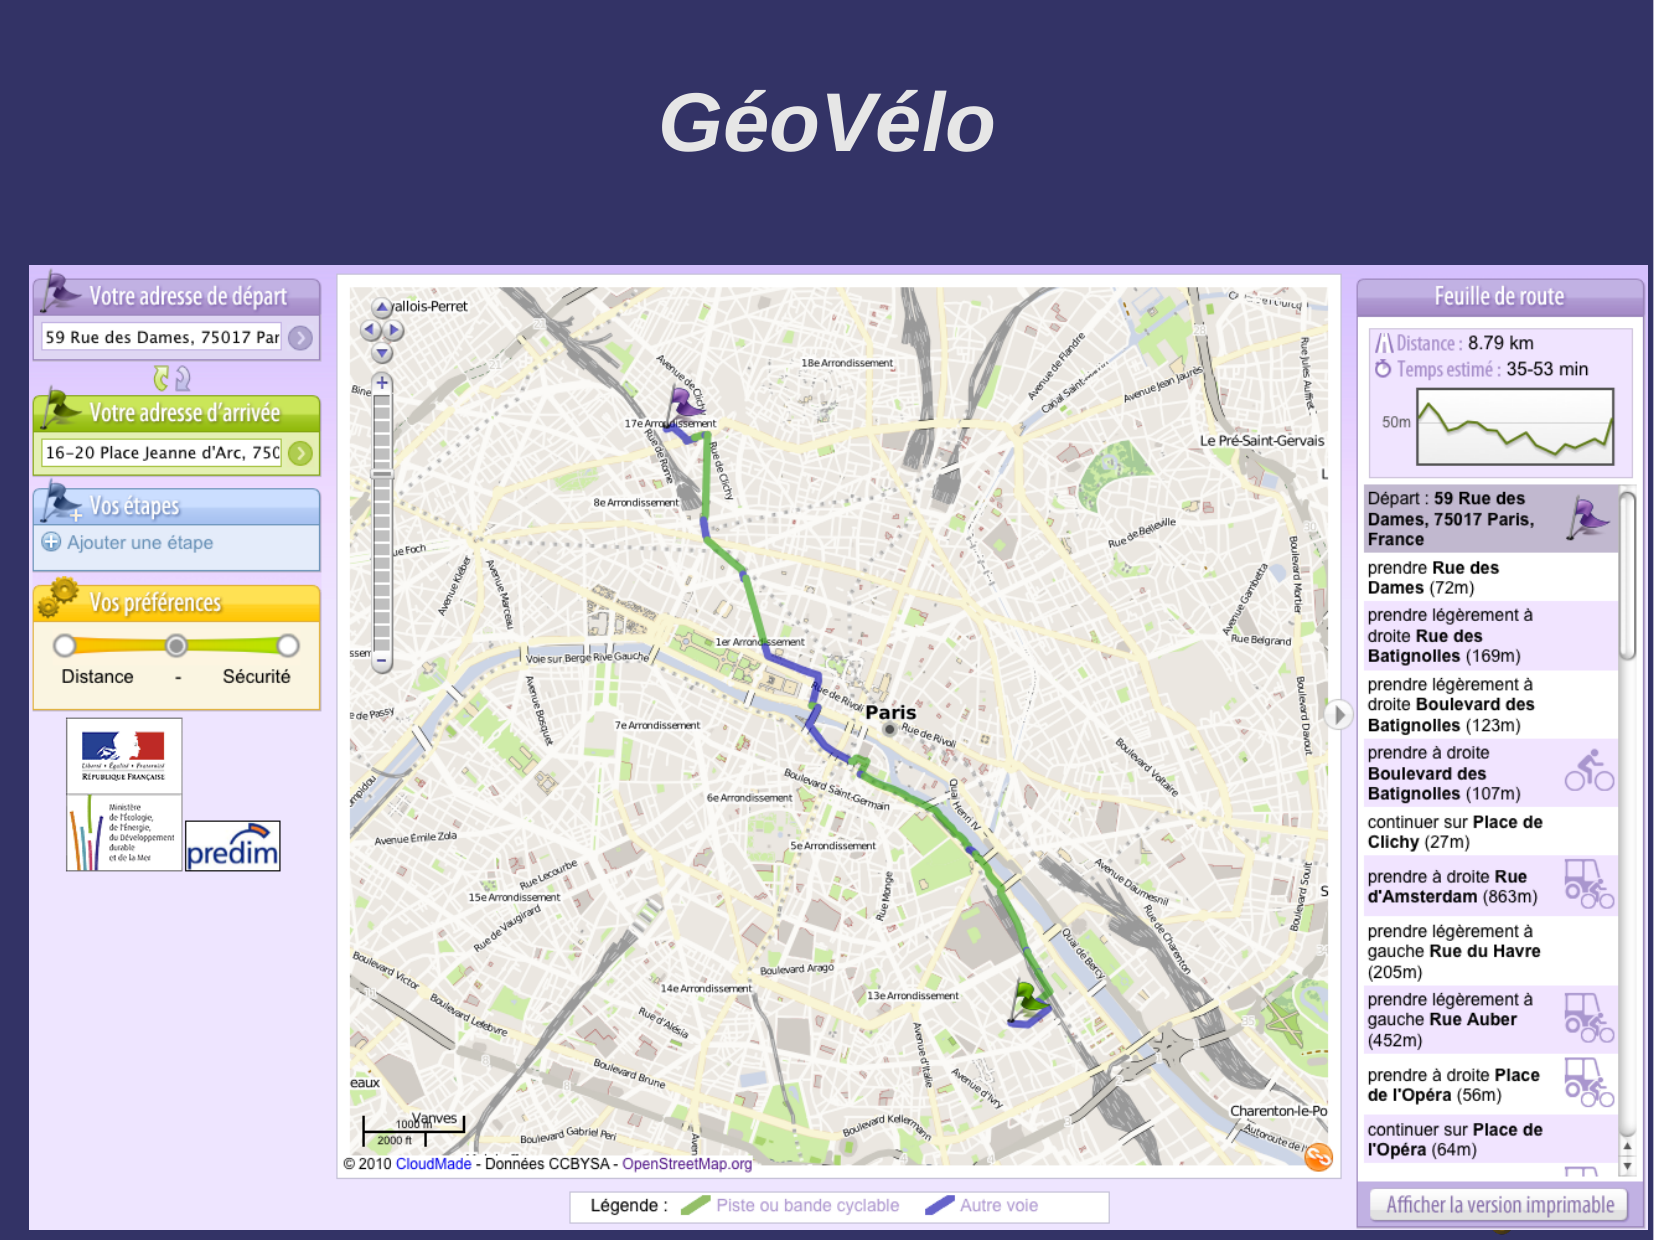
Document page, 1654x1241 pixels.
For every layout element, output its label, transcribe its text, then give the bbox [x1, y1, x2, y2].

title GéoVélo [121, 19, 1534, 227]
picture [29, 265, 1650, 1236]
